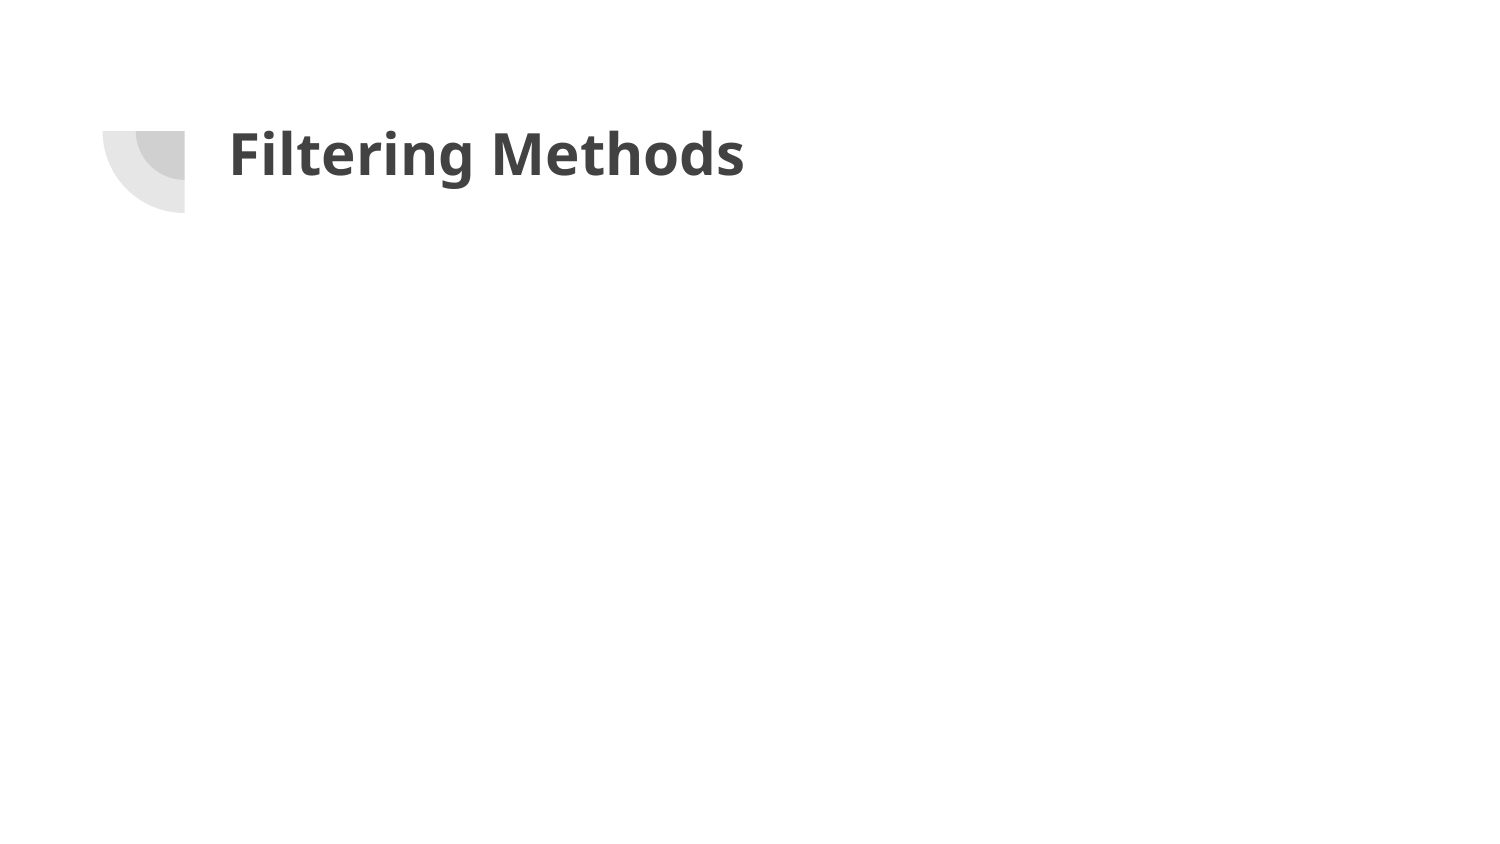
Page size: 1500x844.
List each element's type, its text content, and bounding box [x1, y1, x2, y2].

title Filtering Methods [213, 98, 1368, 263]
